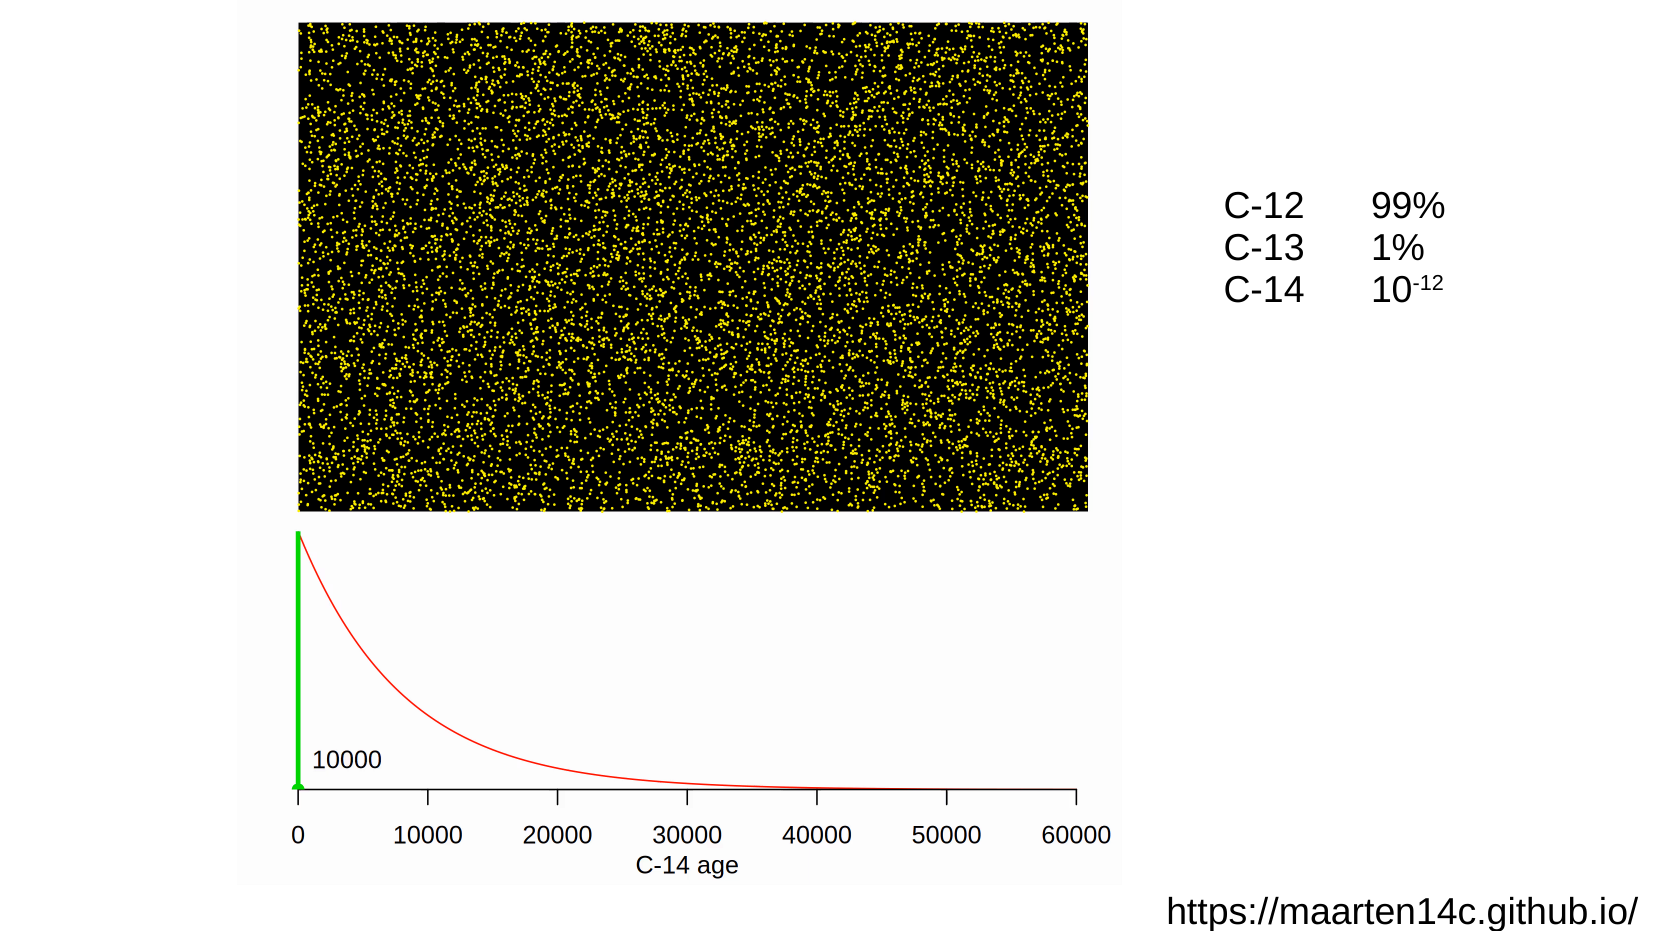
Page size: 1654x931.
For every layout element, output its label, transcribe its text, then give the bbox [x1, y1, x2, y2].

text_box https://maarten14c.github.io/ [1151, 880, 1654, 931]
text_box [236, 0, 1123, 886]
text_box C-12 99% C-13 1% C-14 10-12 [1208, 177, 1461, 318]
